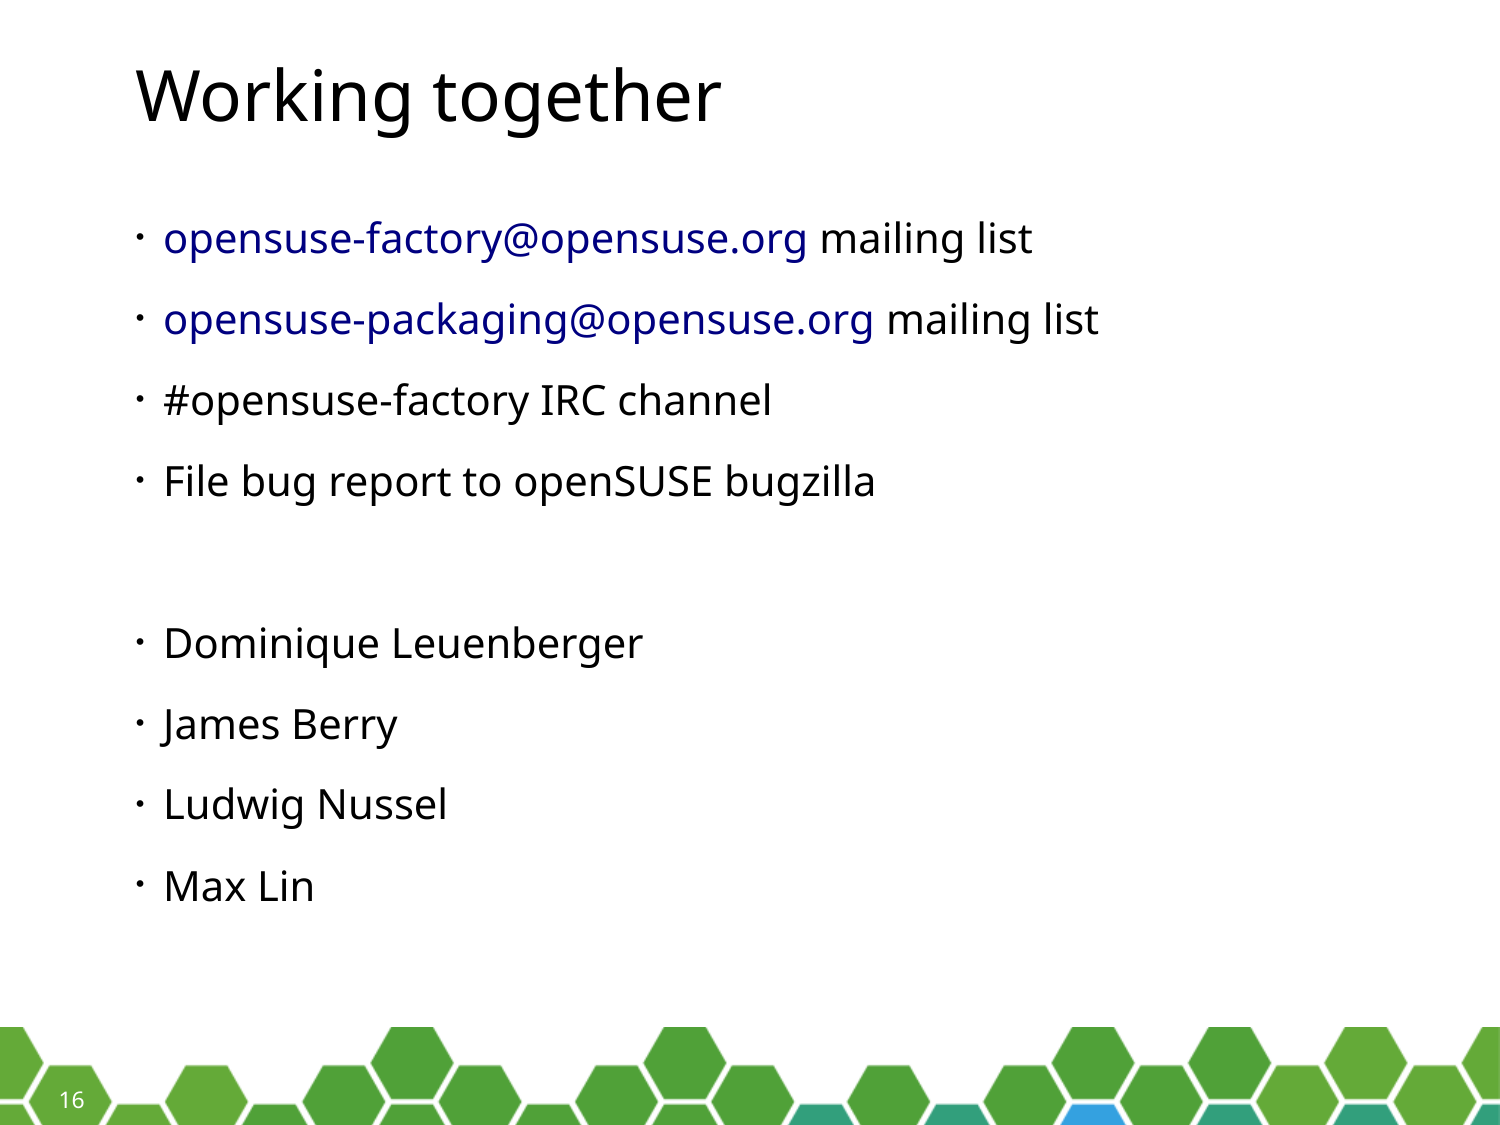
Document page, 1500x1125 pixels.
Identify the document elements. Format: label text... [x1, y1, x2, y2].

title Working together [135, 12, 1372, 175]
list opensuse-factory@opensuse.org mailing list opensuse-packaging@opensuse.org mailing list #opensuse-factory IRC channel File bug report to openSUSE bugzilla Dominique Leuenberger James Berry Ludwig Nussel Max Lin [135, 208, 1372, 862]
picture [0, 1027, 1500, 1125]
